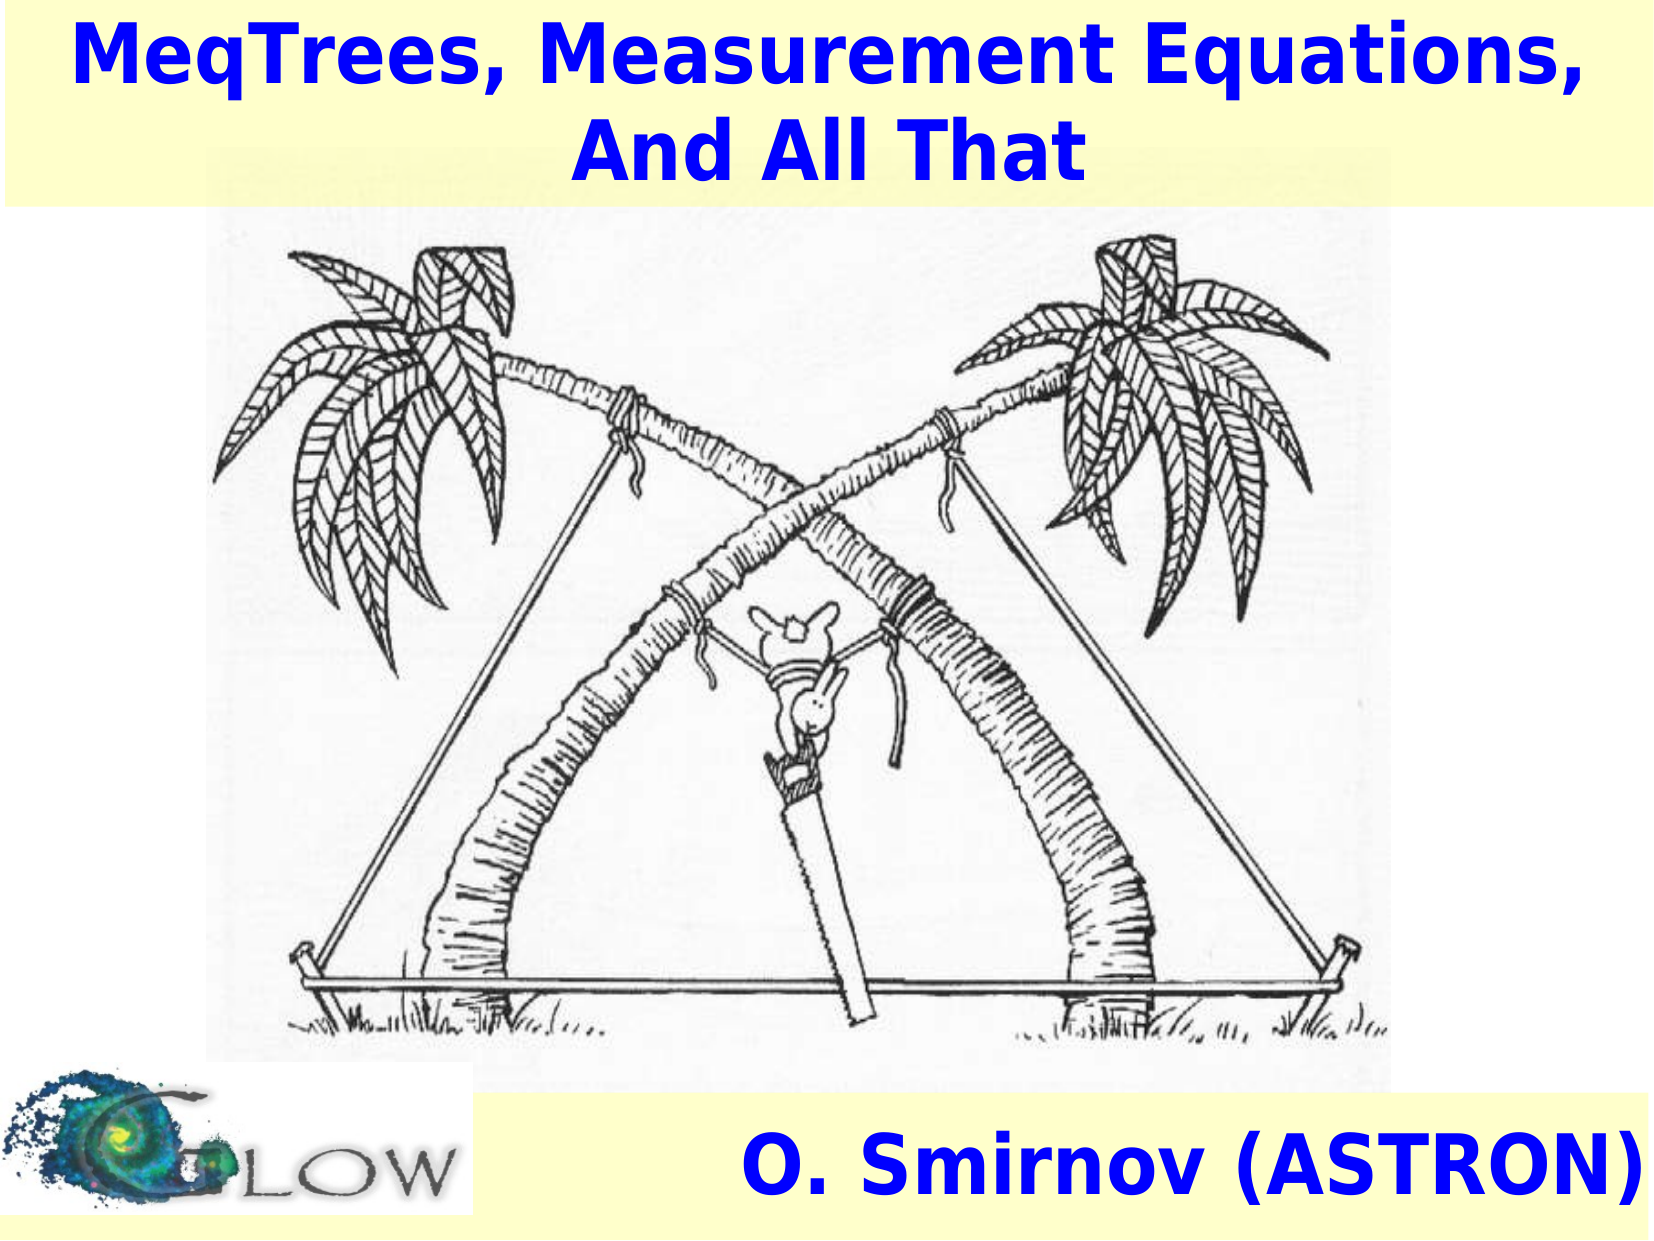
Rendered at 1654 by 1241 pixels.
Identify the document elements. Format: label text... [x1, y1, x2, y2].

title MeqTrees, Measurement Equations, And All That [5, 0, 1654, 207]
title O. Smirnov (ASTRON) [0, 1092, 1649, 1241]
picture [0, 207, 1391, 1216]
